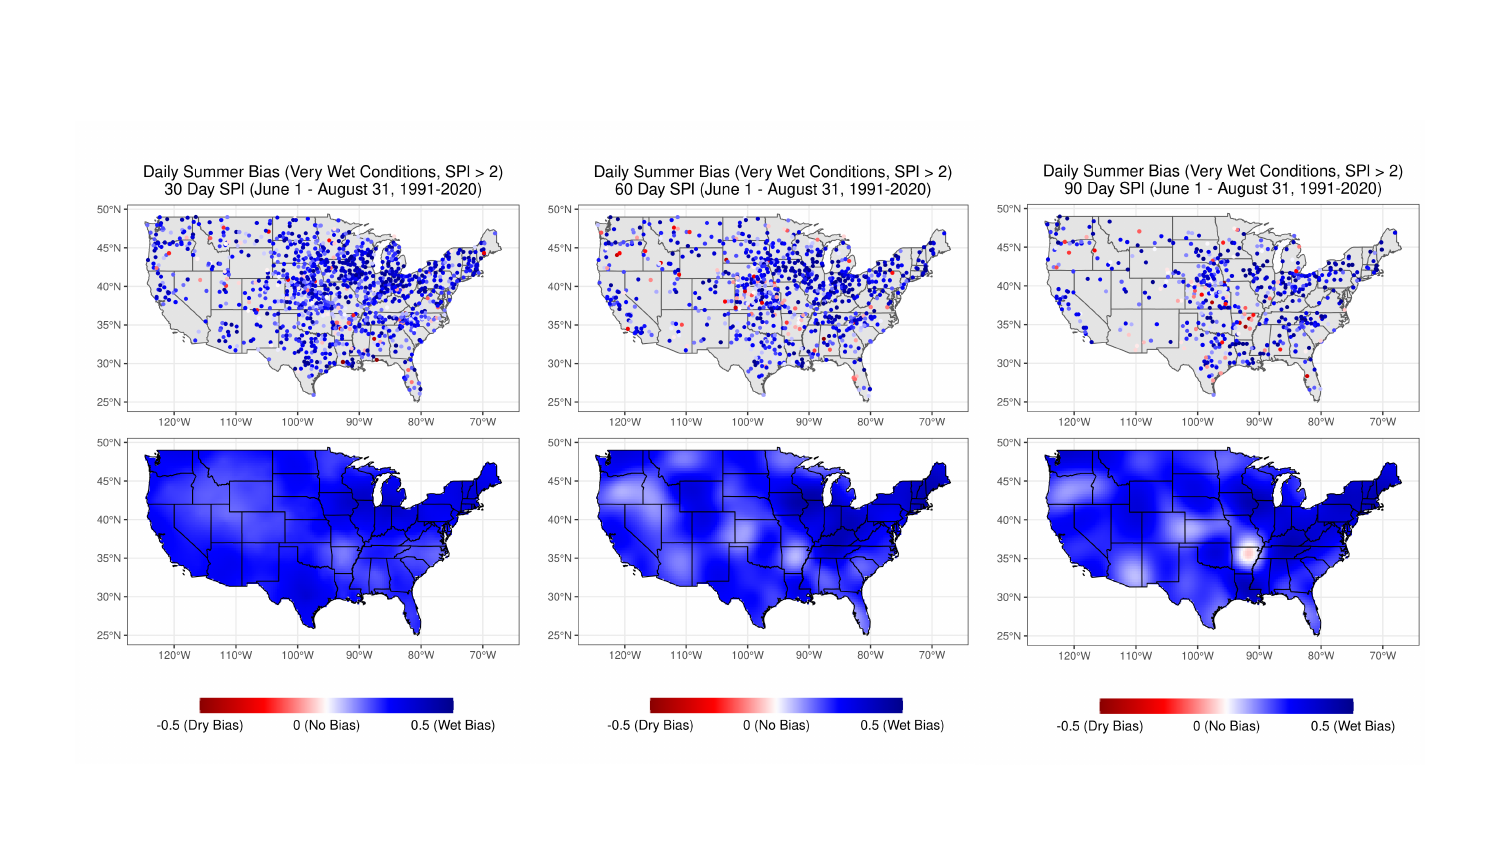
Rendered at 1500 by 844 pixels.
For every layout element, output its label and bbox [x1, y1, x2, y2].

picture [75, 120, 1425, 765]
